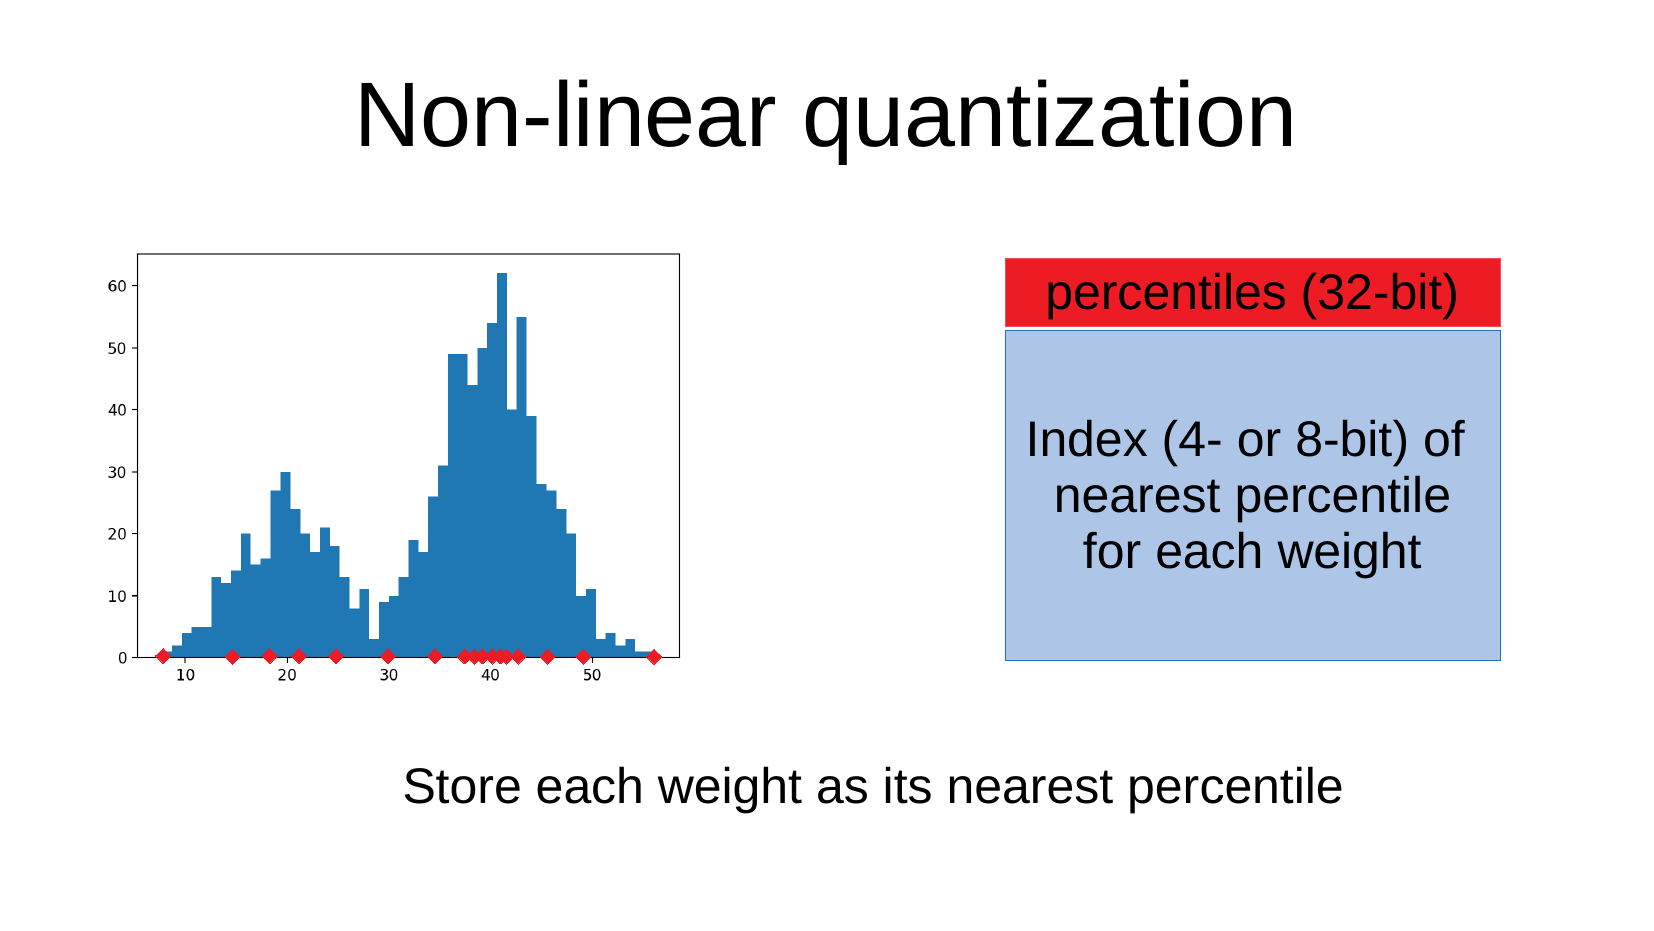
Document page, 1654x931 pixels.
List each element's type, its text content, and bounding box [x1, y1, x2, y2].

text_box [575, 649, 591, 665]
text_box percentiles (32-bit) [1005, 258, 1501, 327]
text_box [457, 648, 526, 665]
text_box [646, 649, 662, 665]
title Non-linear quantization [82, 37, 1571, 193]
text_box [225, 649, 241, 665]
text_box [262, 648, 278, 664]
picture [50, 191, 749, 715]
text_box [540, 649, 556, 665]
text_box [427, 648, 443, 664]
text_box [291, 648, 307, 664]
text_box [155, 648, 171, 664]
text_box [328, 648, 344, 664]
text_box [380, 648, 396, 664]
text_box Index (4- or 8-bit) of nearest percentile for each weight [1005, 330, 1501, 661]
subtitle Store each weight as its nearest percentile [154, 674, 1593, 898]
